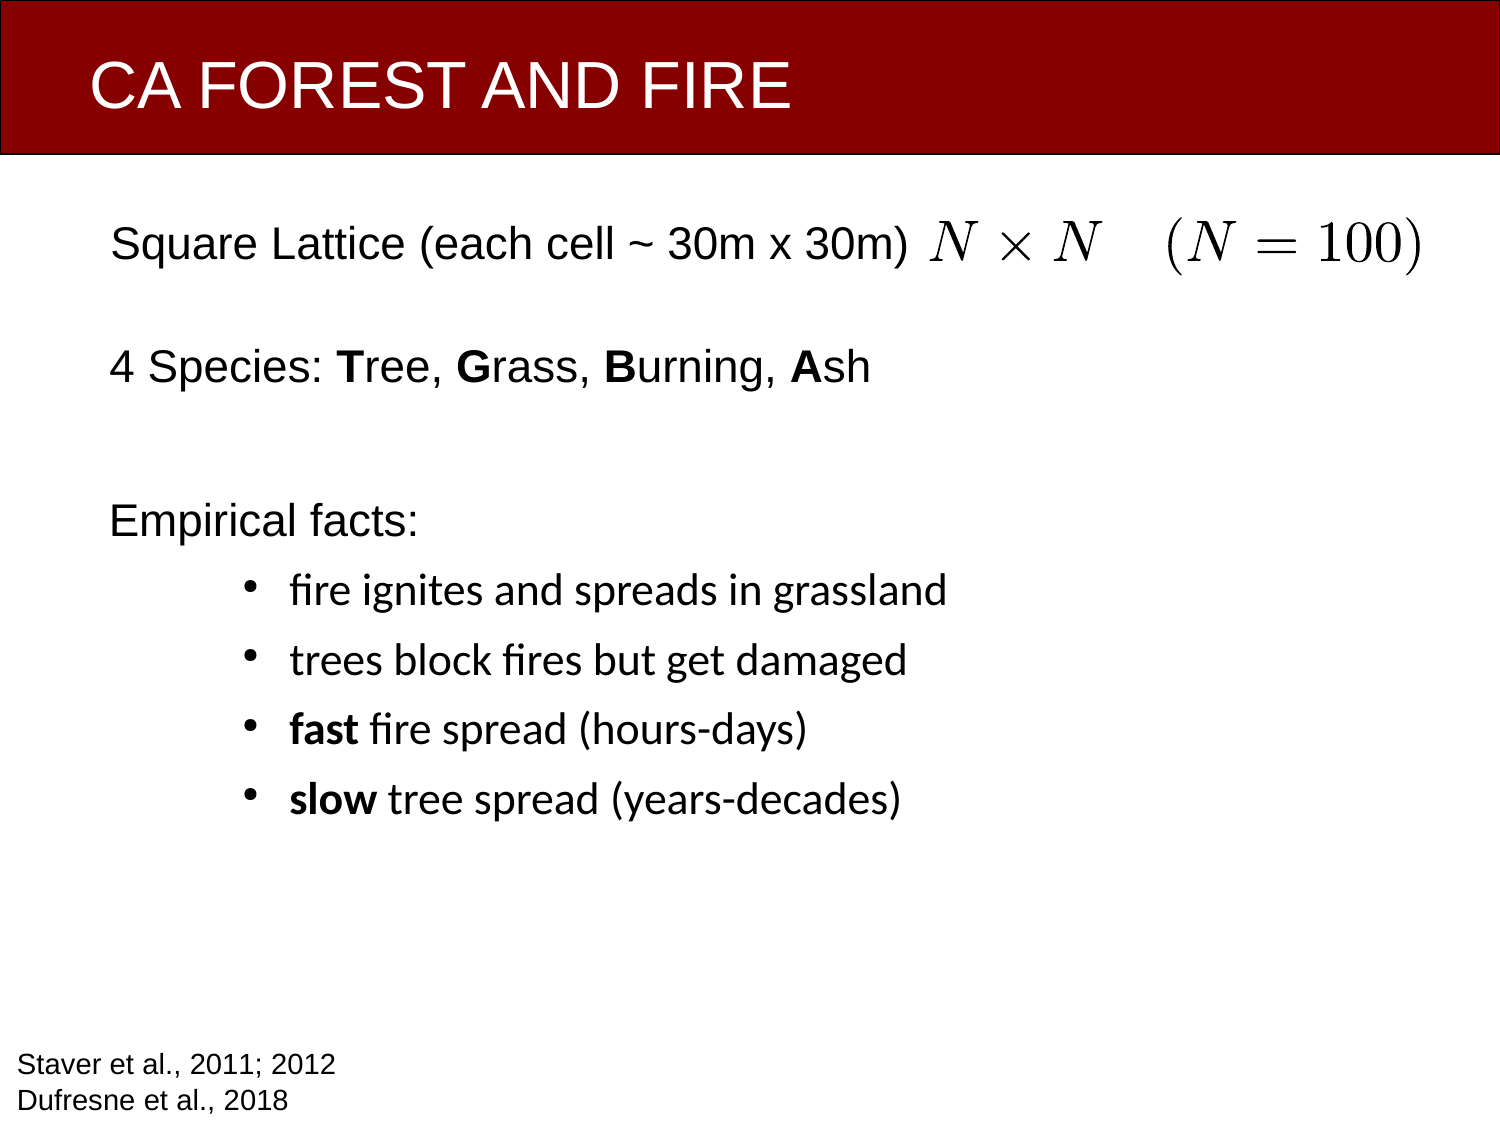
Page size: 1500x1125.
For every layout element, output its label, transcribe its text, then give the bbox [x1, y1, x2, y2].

text_box Square Lattice (each cell ~ 30m x 30m) [95, 206, 925, 277]
title CA FOREST AND FIRE [74, 3, 1425, 160]
text_box [929, 217, 1420, 276]
list Empirical facts: fire ignites and spreads in grassland trees block fires but get damaged fast fire spread (hours-days) slow tree spread (years-decades) [77, 268, 1428, 885]
text_box 4 Species: Tree, Grass, Burning, Ash [94, 328, 1419, 564]
text_box [0, 0, 1500, 154]
text_box Staver et al., 2011; 2012 Dufresne et al., 2018 [2, 1038, 442, 1125]
